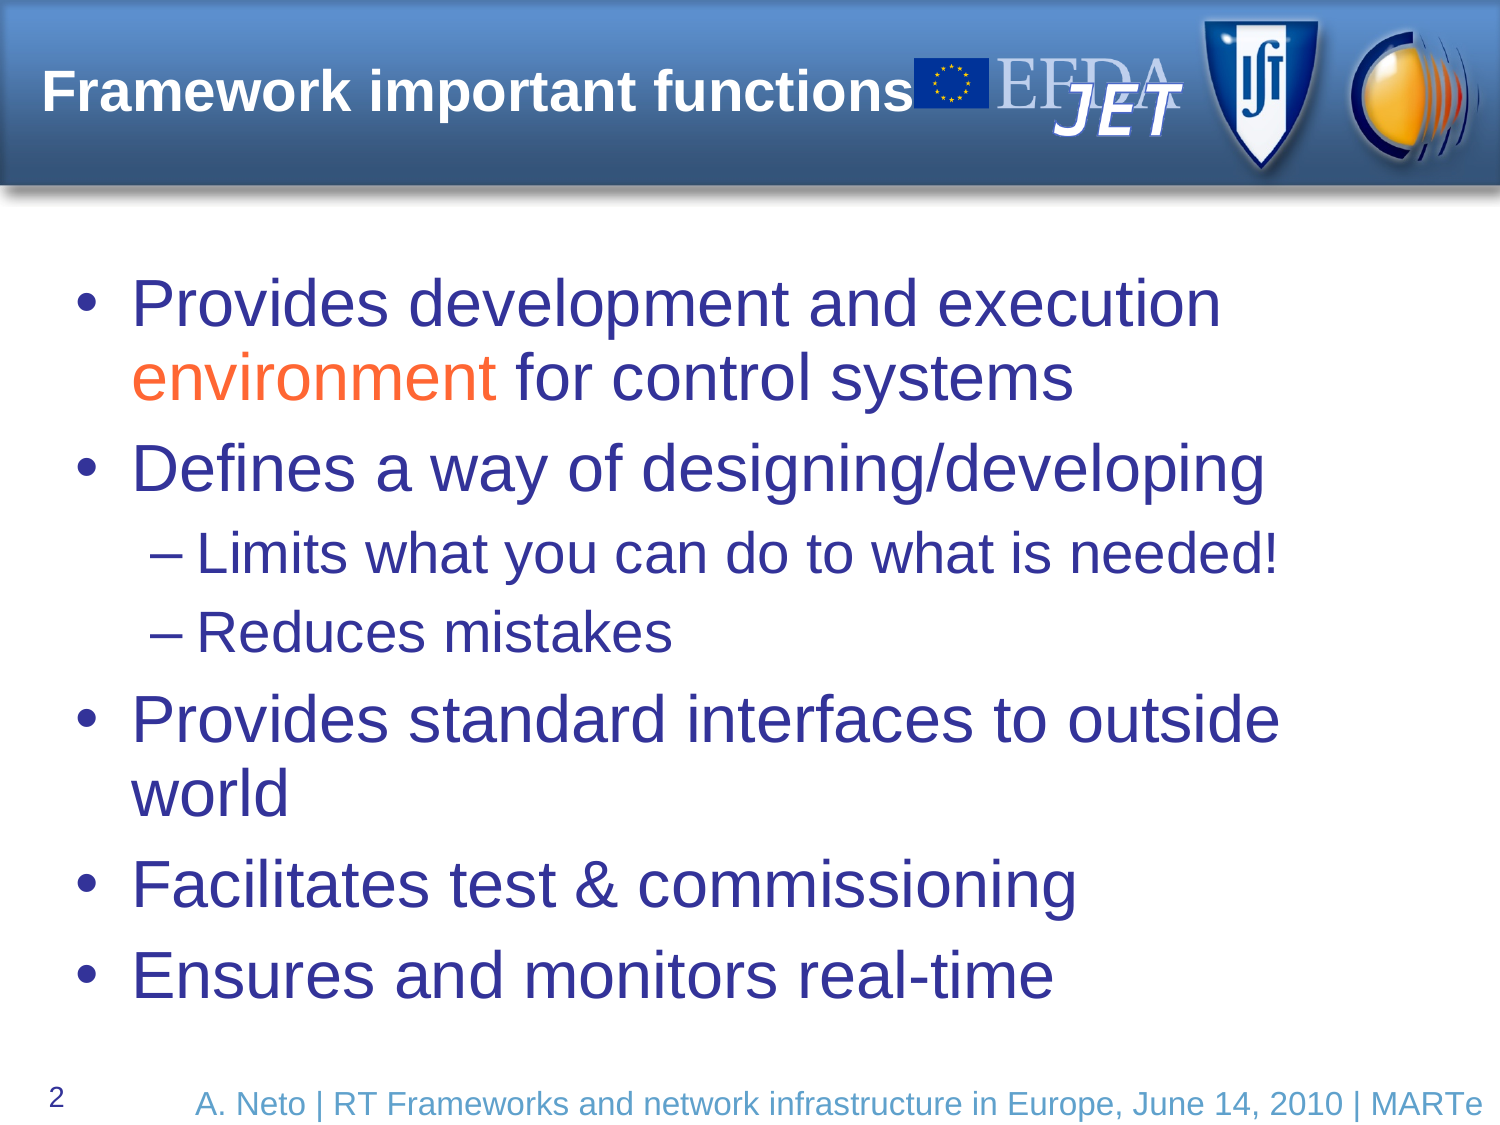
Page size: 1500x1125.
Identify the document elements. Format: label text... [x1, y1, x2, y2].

picture [0, 0, 1500, 207]
title Framework important functions [41, 0, 1129, 181]
list Provides development and execution environment for control systems Defines a way of designing/developing Limits what you can do to what is needed! Reduces mistakes Provides standard interfaces to outside world Facilitates test & commissioning Ensures and monitors real-time [75, 262, 1426, 1014]
